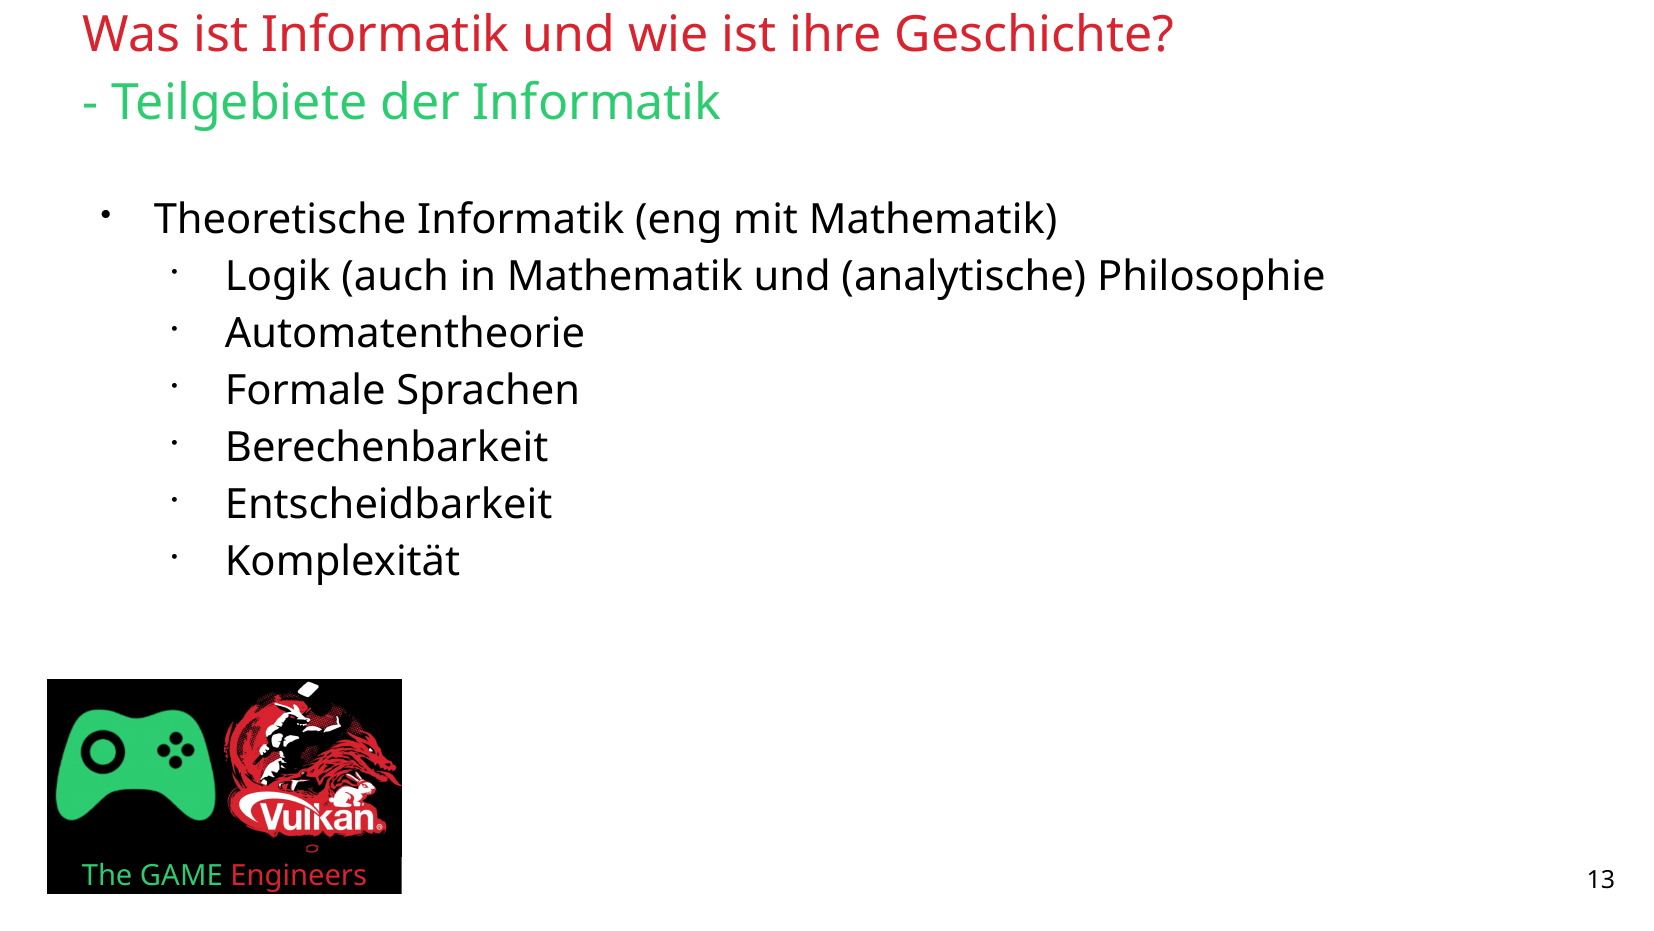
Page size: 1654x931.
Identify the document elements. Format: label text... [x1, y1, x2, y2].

title Was ist Informatik und wie ist ihre Geschichte? - Teilgebiete der Informatik [82, 7, 1571, 125]
list Theoretische Informatik (eng mit Mathematik) Logik (auch in Mathematik und (analytische) Philosophie Automatentheorie Formale Sprachen Berechenbarkeit Entscheidbarkeit Komplexität [82, 188, 1572, 626]
picture [47, 679, 402, 857]
